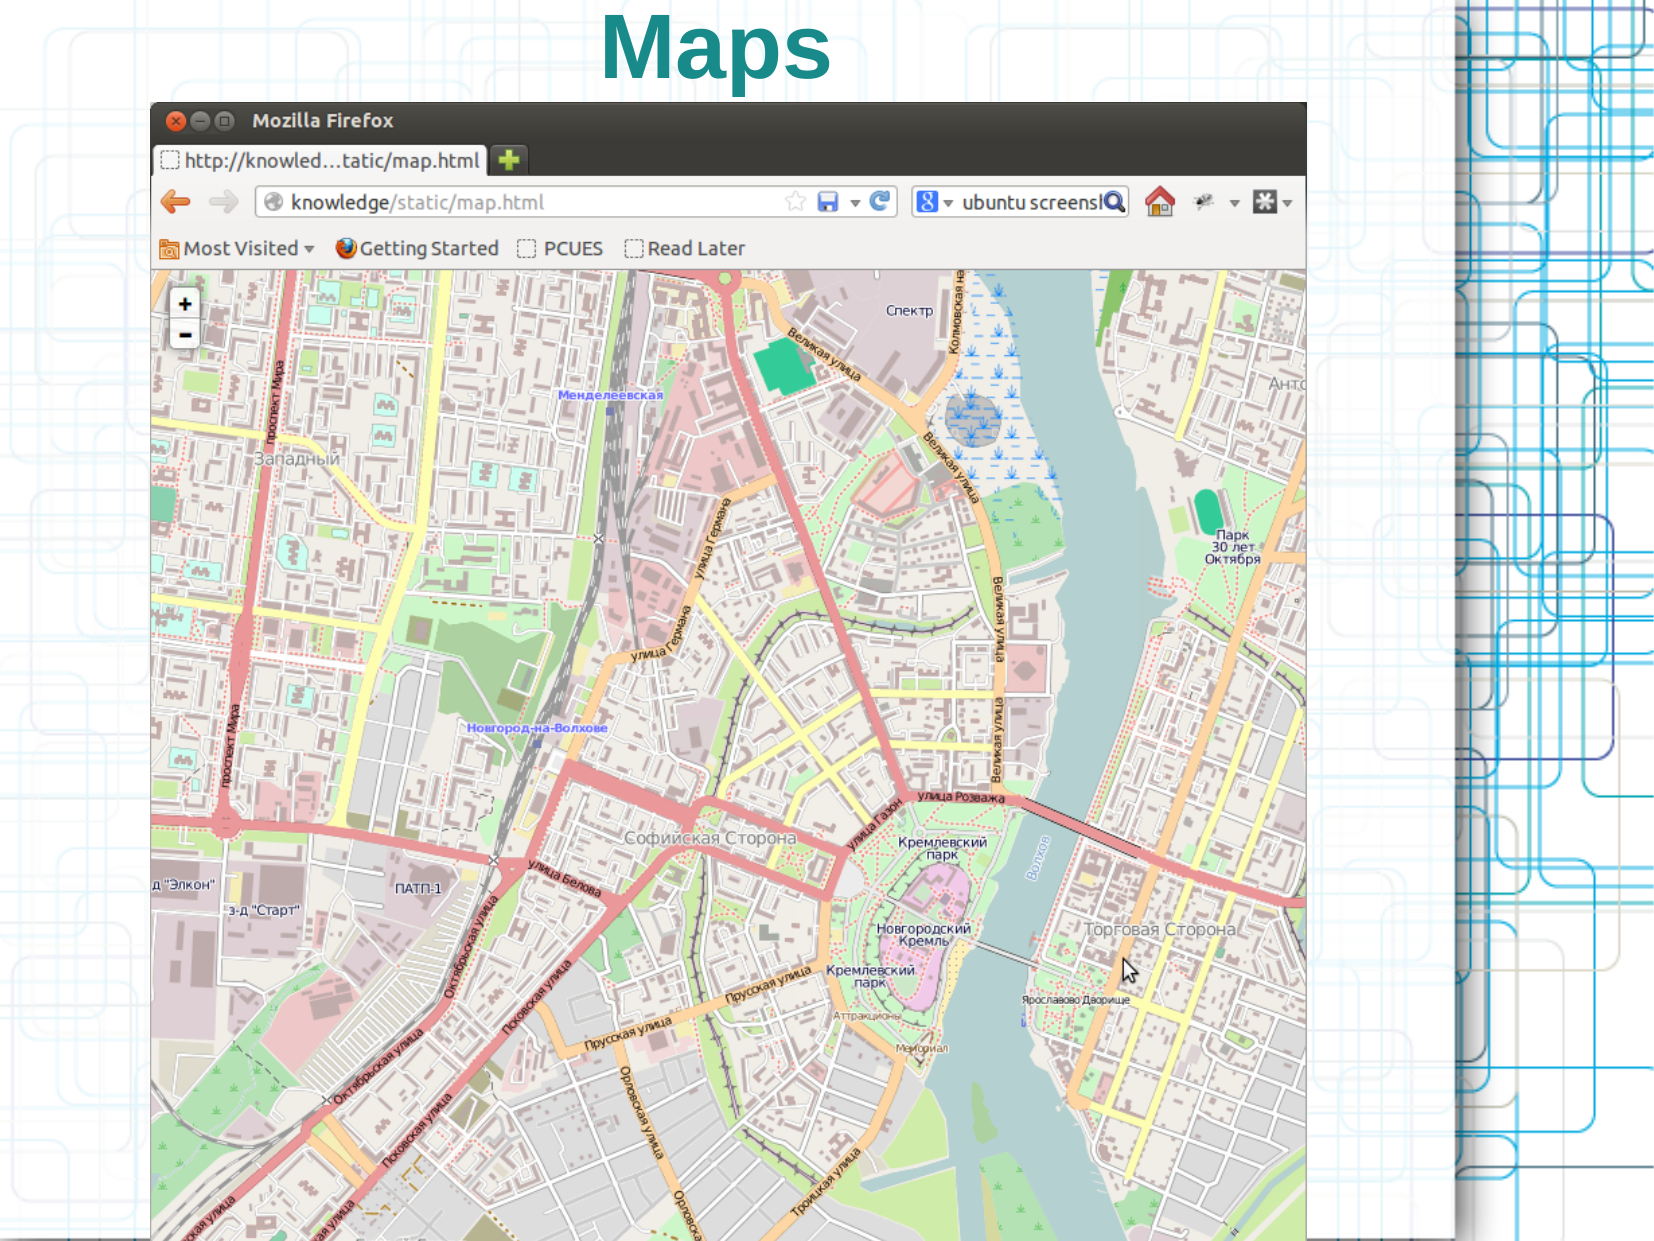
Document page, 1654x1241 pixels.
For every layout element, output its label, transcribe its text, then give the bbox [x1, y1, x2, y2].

title Maps [37, 0, 1396, 151]
picture [0, 0, 1654, 1241]
